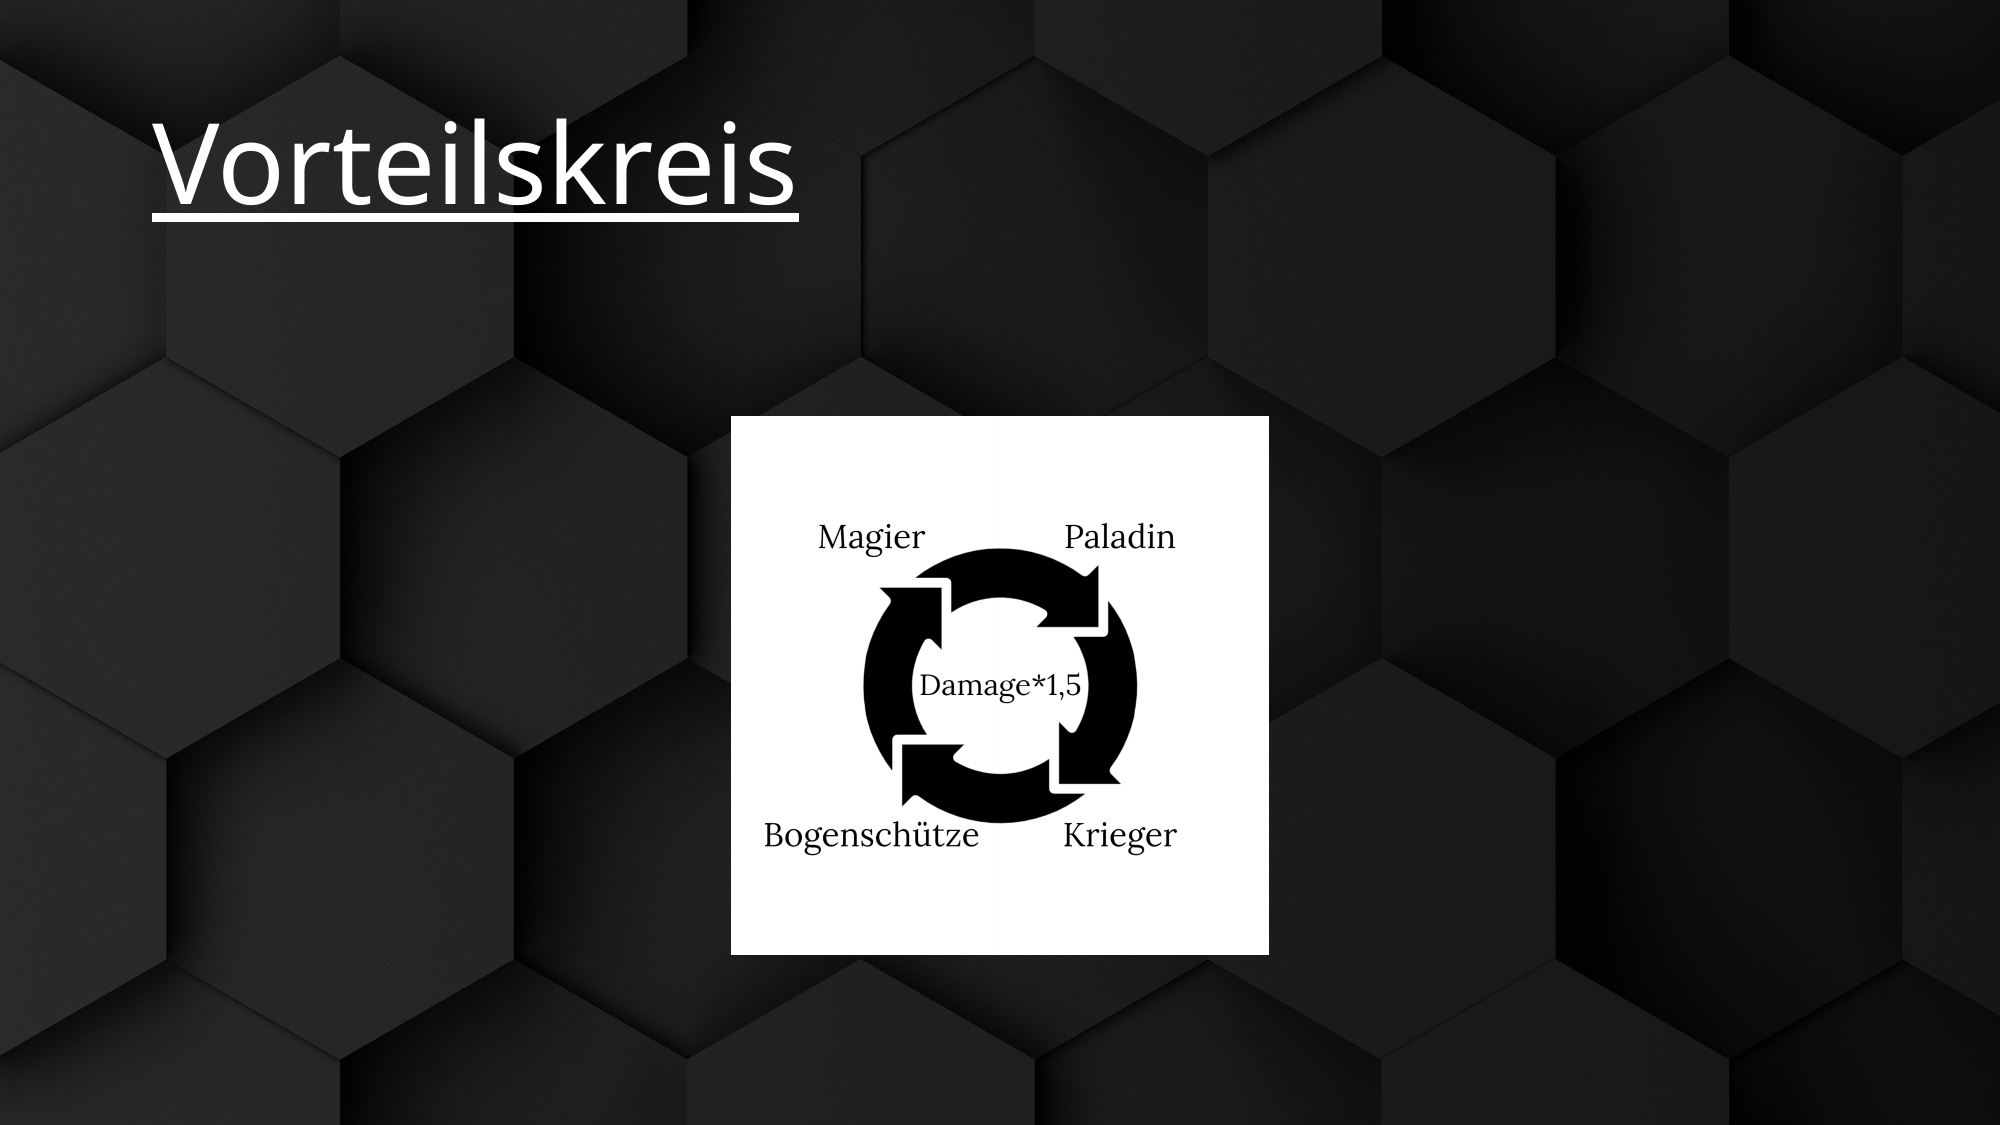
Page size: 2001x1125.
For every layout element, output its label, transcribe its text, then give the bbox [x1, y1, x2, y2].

title Vorteilskreis [137, 59, 1863, 278]
picture [0, 0, 2000, 1125]
